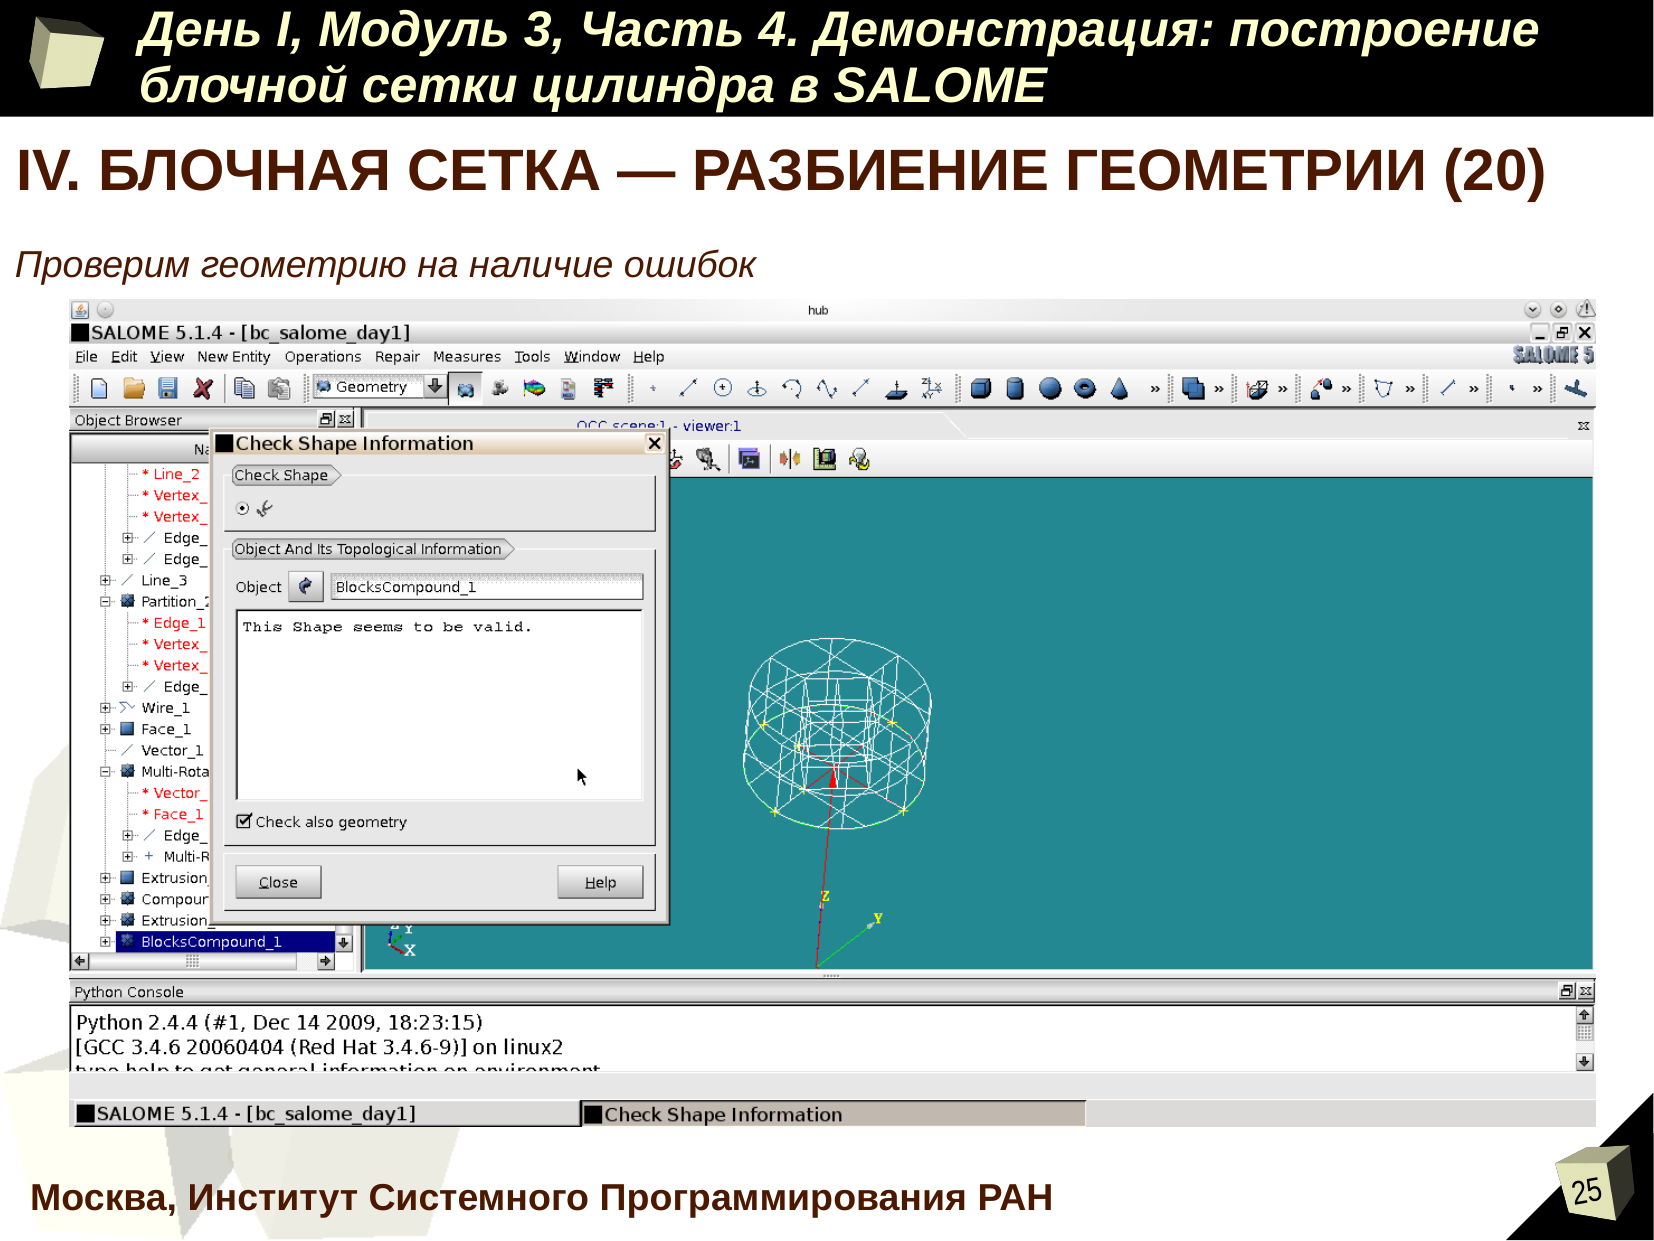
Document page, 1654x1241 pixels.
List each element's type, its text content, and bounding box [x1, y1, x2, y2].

picture [464, 1193, 472, 1198]
text_box IV. БЛОЧНАЯ СЕТКА — РАЗБИЕНИЕ ГЕОМЕТРИИ (20) [1, 130, 1654, 211]
picture [0, 299, 1596, 1241]
text_box Проверим геометрию на наличие ошибок [0, 236, 1654, 294]
